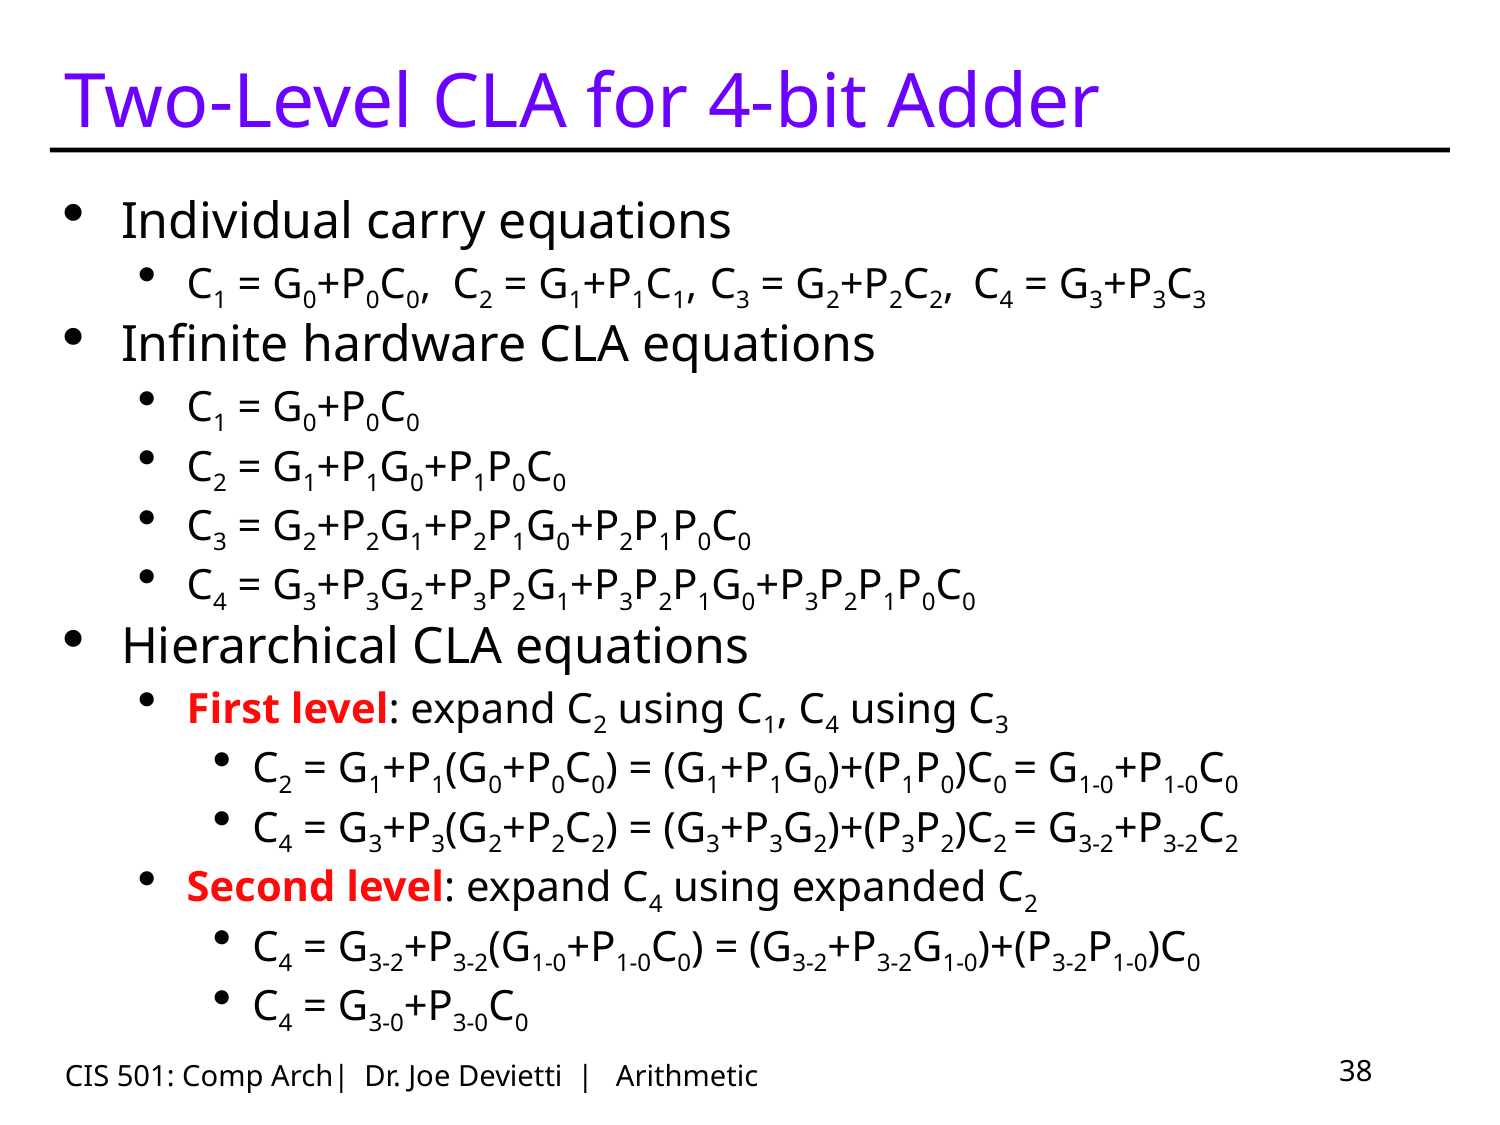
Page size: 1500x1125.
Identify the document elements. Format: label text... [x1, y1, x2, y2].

text_box Two-Level CLA for 4-bit Adder [49, 37, 1363, 150]
text_box CIS 501: Comp Arch| Dr. Joe Devietti | Arithmetic [49, 1049, 988, 1100]
text_box Individual carry equations C1 = G0+P0C0, C2 = G1+P1C1, C3 = G2+P2C2, C4 = G3+P3C3 Infinite hardware CLA equations C1 = G0+P0C0 C2 = G1+P1G0+P1P0C0 C3 = G2+P2G1+P2P1G0+P2P1P0C0 C4 = G3+P3G2+P3P2G1+P3P2P1G0+P3P2P1P0C0 Hierarchical CLA equations First level: expand C2 using C1, C4 using C3 C2 = G1+P1(G0+P0C0) = (G1+P1G0)+(P1P0)C0 = G1-0+P1-0C0 C4 = G3+P3(G2+P2C2) = (G3+P3G2)+(P3P2)C2 = G3-2+P3-2C2 Second level: expand C4 using expanded C2 C4 = G3-2+P3-2(G1-0+P1-0C0) = (G3-2+P3-2G1-0)+(P3-2P1-0)C0 C4 = G3-0+P3-0C0 [49, 187, 1450, 1025]
text_box <number> [1074, 1049, 1388, 1100]
